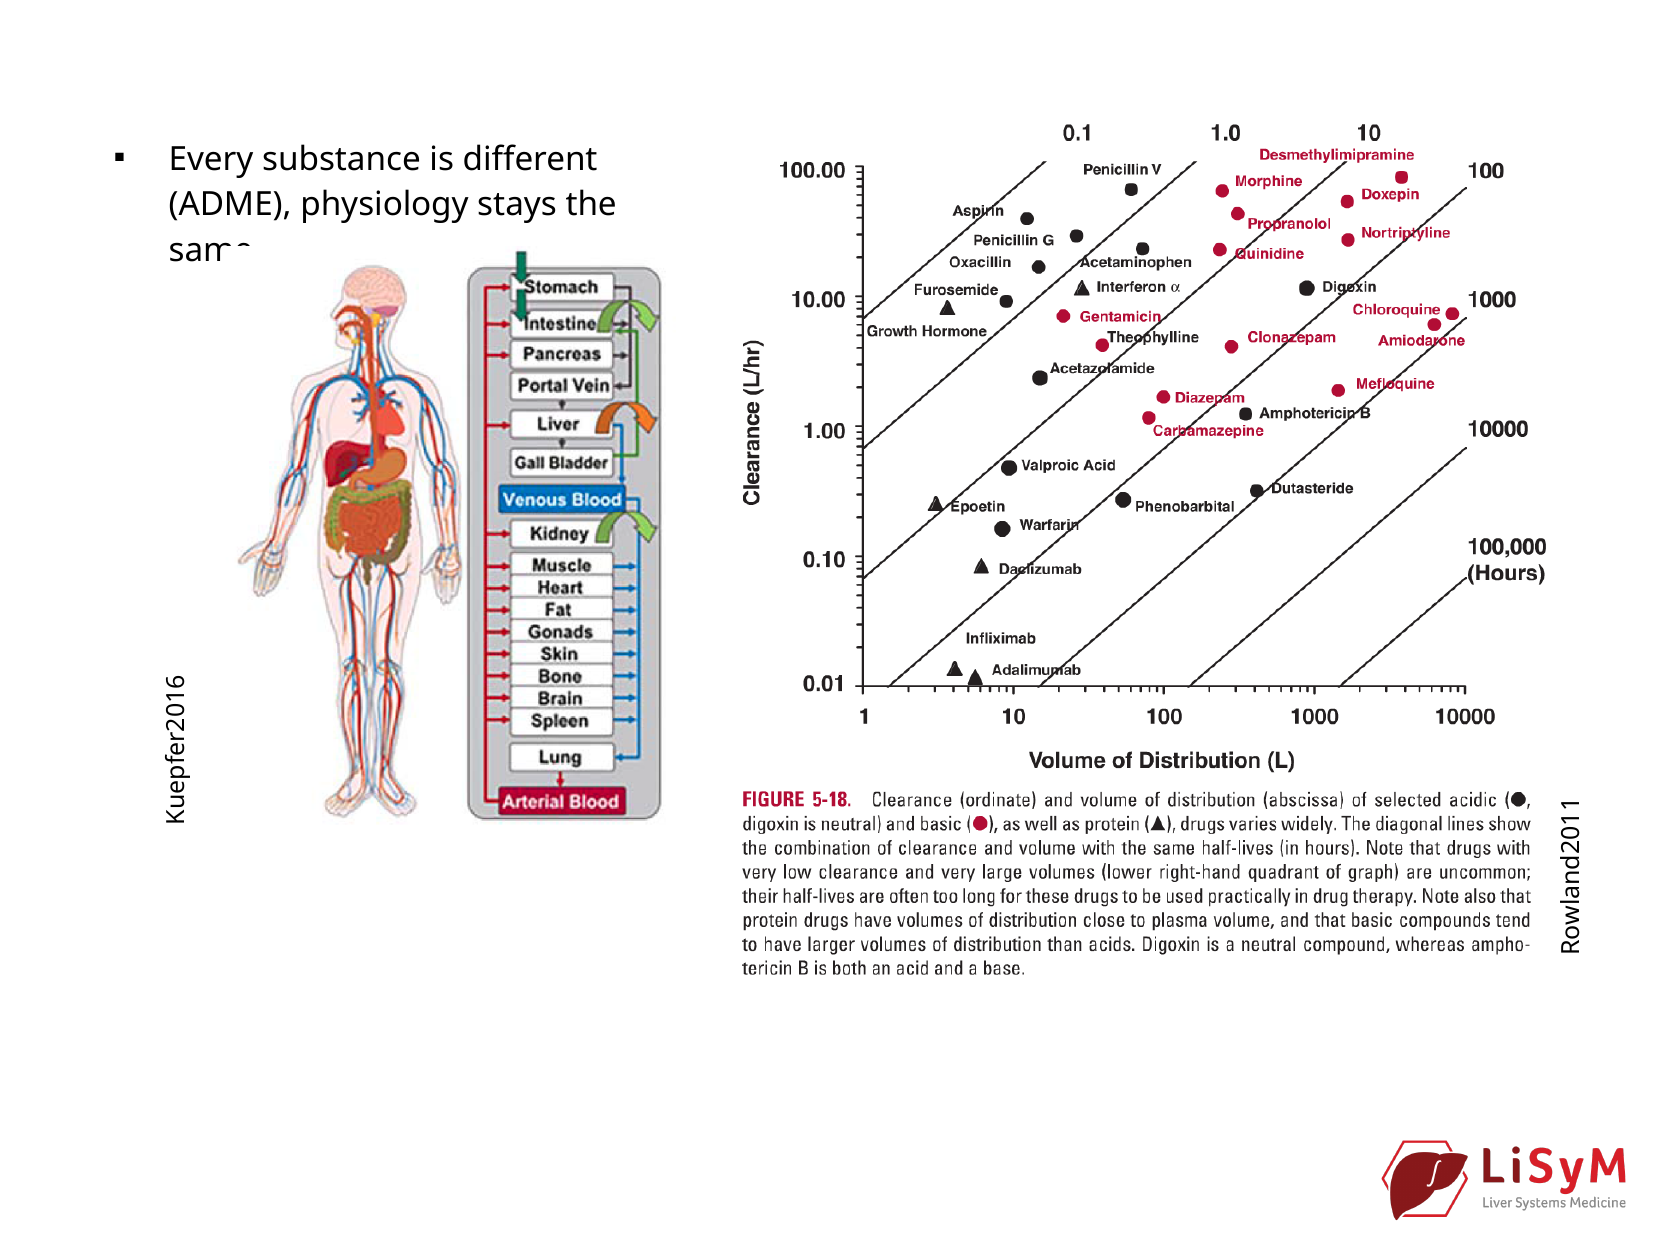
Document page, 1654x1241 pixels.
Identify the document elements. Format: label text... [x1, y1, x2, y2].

picture [225, 246, 676, 826]
picture [742, 124, 1546, 976]
picture [1380, 1139, 1627, 1222]
text_box Rowland2011 [1545, 726, 1602, 971]
text_box Kuepfer2016 [150, 596, 207, 841]
list Every substance is different (ADME), physiology stays the same [97, 135, 706, 301]
